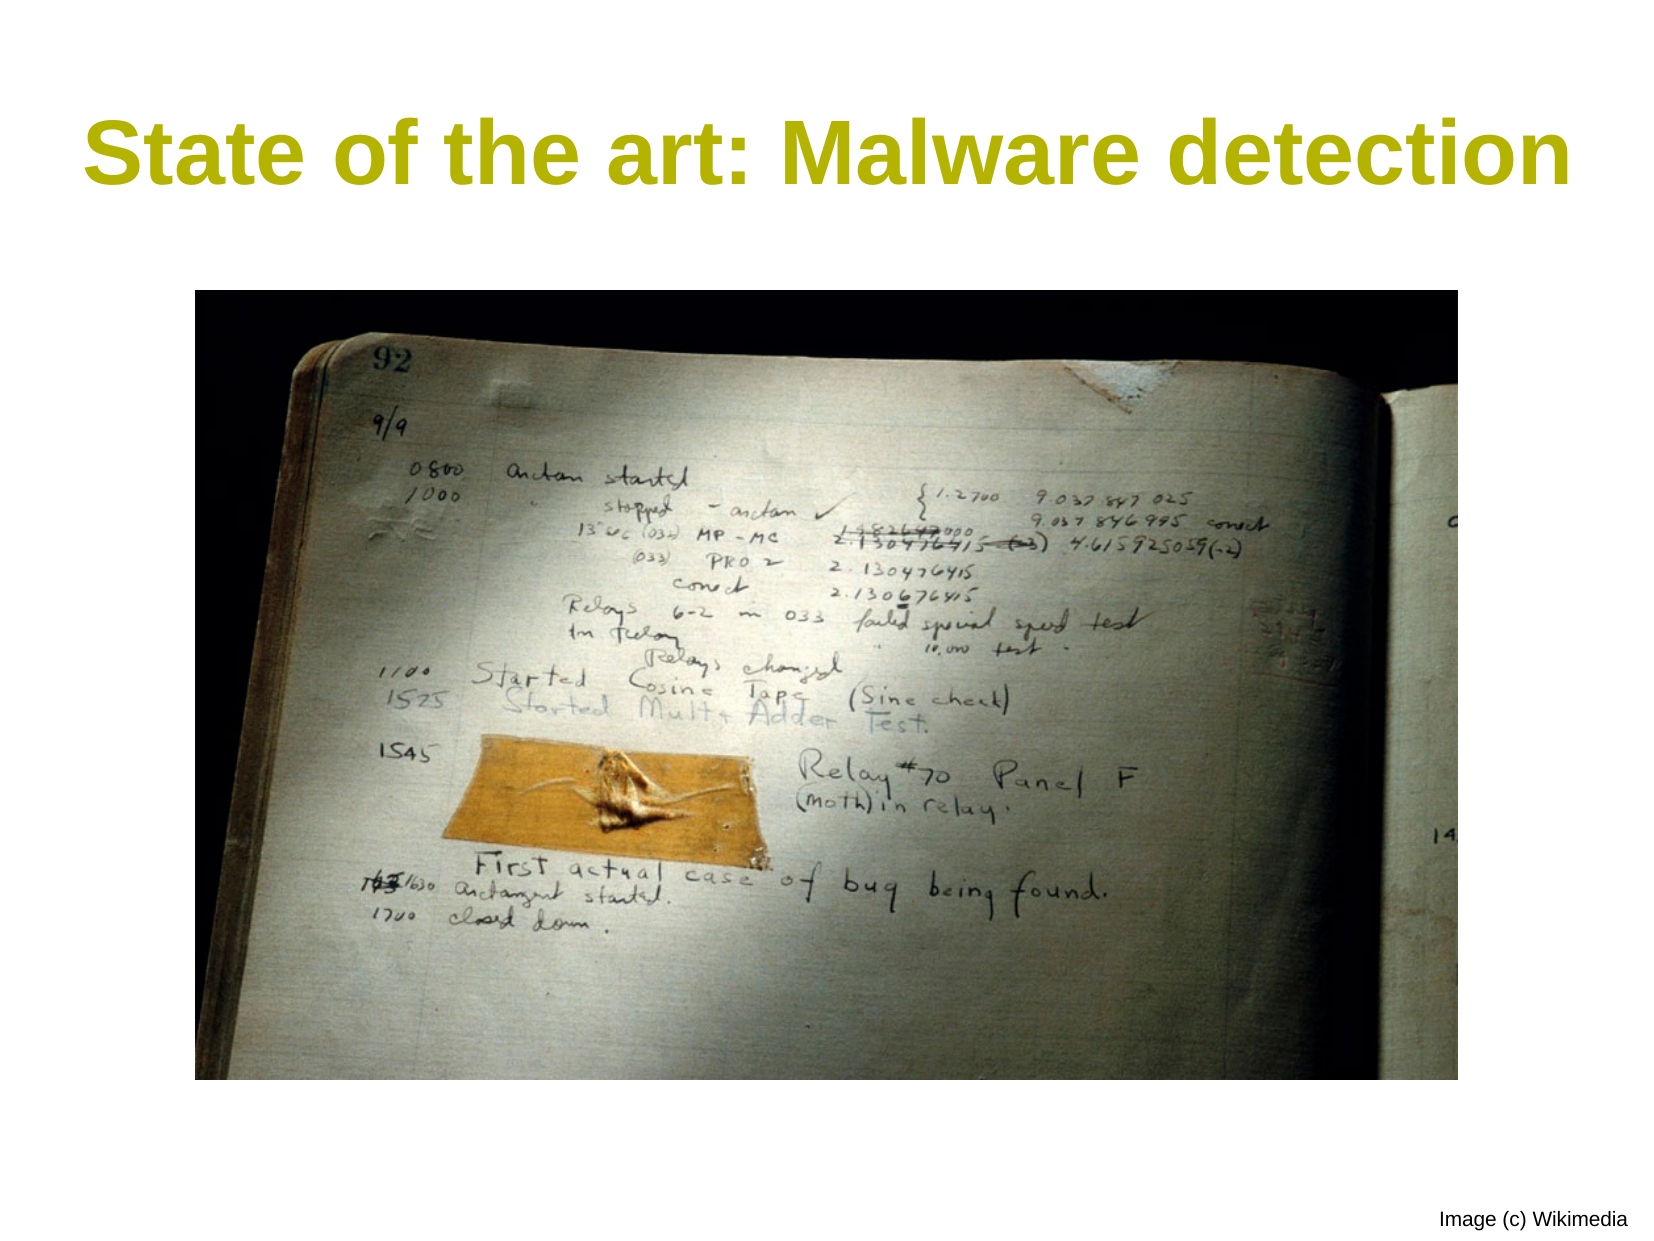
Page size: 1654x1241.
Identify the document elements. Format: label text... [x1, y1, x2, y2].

title State of the art: Malware detection [82, 49, 1606, 257]
text_box Image (c) Wikimedia [1424, 1200, 1654, 1239]
picture [195, 290, 1458, 1081]
